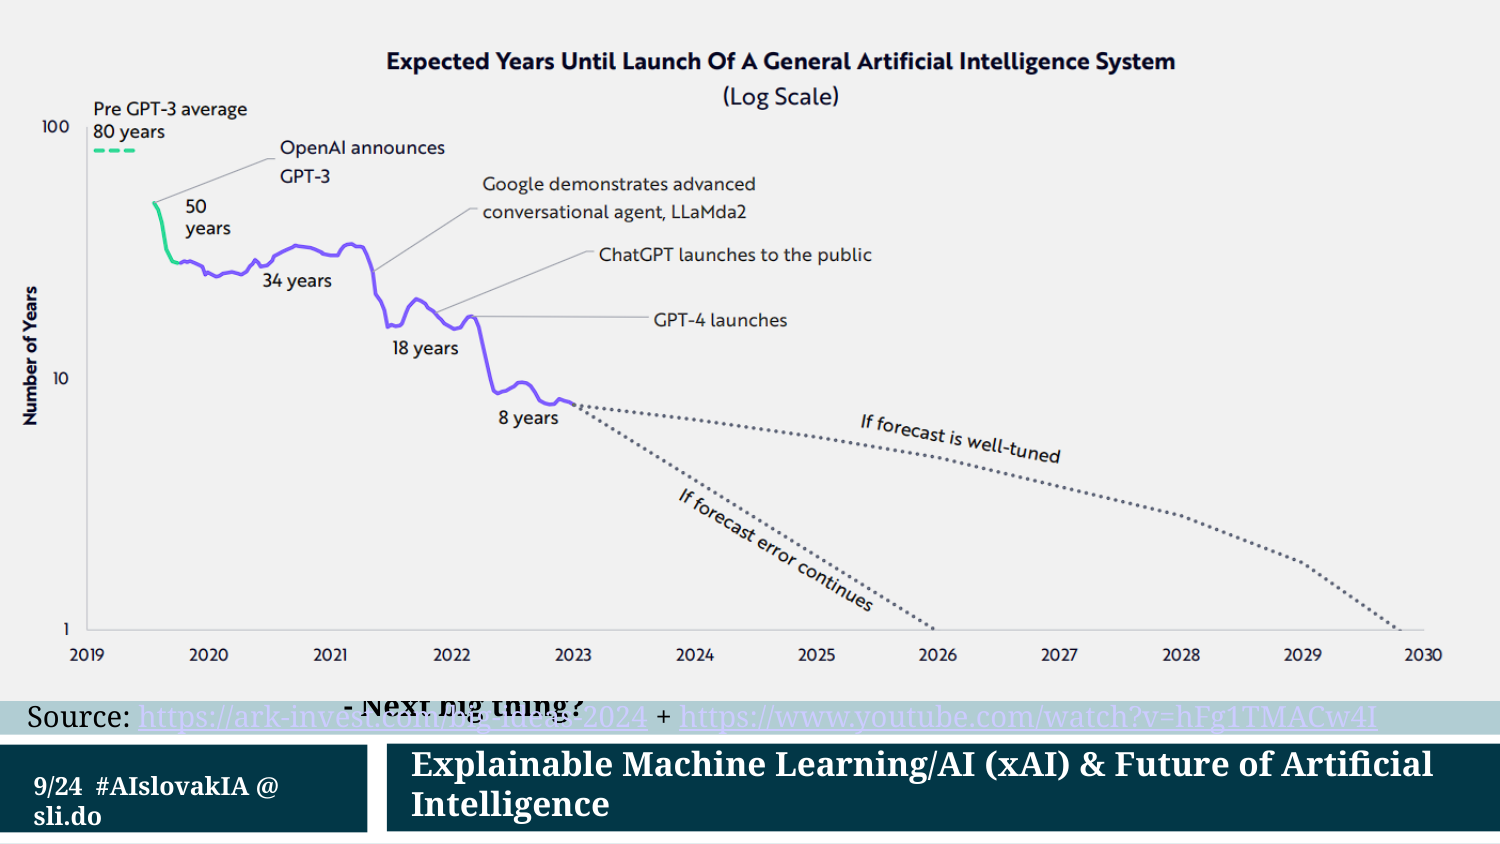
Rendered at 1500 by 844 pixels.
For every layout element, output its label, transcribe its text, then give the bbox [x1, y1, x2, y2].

picture [0, 0, 1500, 732]
text_box 9/24 #AIslovakIA @ sli.do [22, 764, 362, 808]
text_box Source: https://ark-invest.com/big-ideas-2024 + https://www.youtube.com/watch?v=hFg1TMACw4I [15, 657, 1475, 749]
text_box Explainable Machine Learning/AI (xAI) & Future of Artificial Intelligence [400, 740, 1500, 826]
